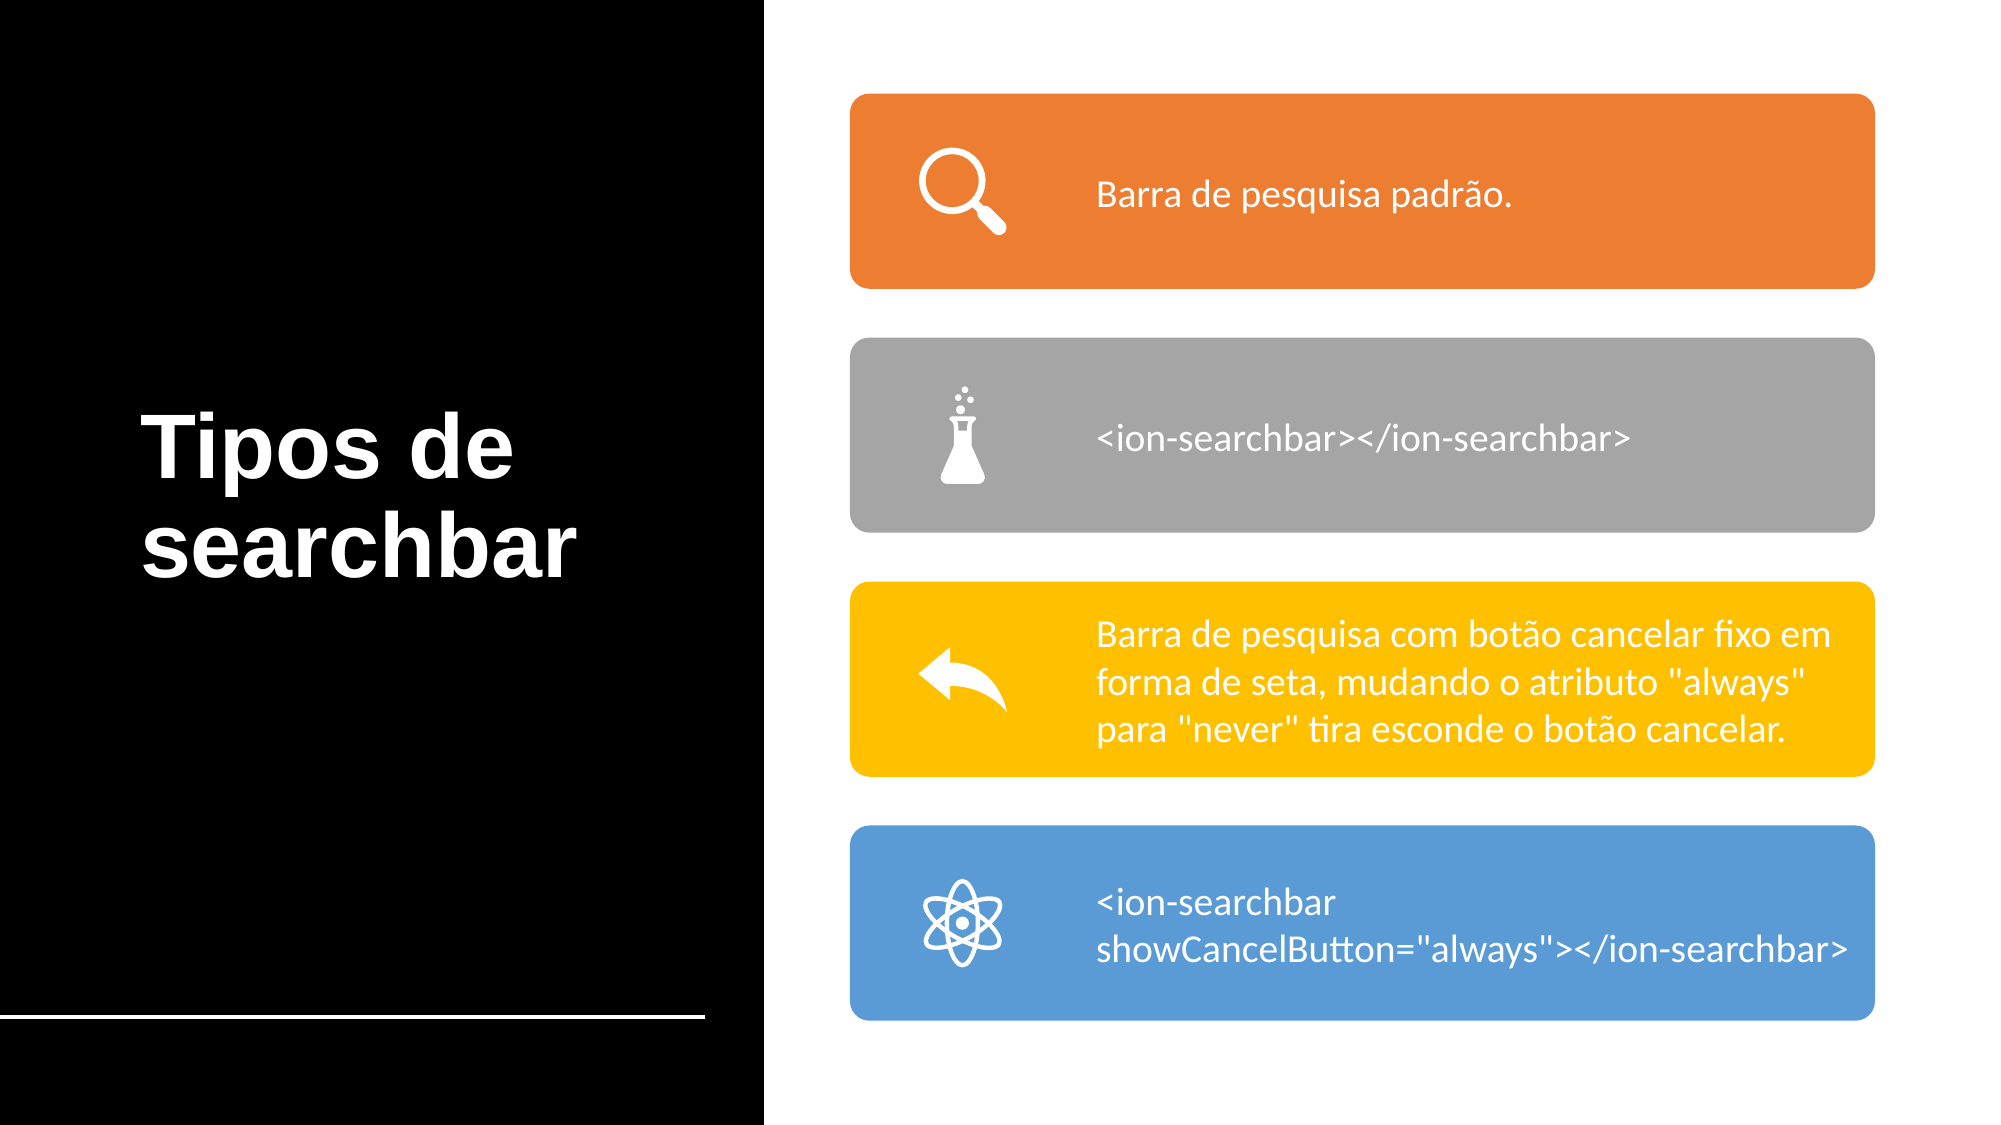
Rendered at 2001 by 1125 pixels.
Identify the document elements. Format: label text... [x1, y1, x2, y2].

text_box [849, 825, 1075, 1021]
text_box [0, 0, 764, 1125]
text_box Barra de pesquisa com botão cancelar fixo em forma de seta, mudando o atributo "always" para "never" tira esconde o botão cancelar. [1075, 581, 1876, 777]
text_box Barra de pesquisa padrão. [1075, 93, 1876, 289]
title Tipos de searchbar [125, 91, 711, 905]
text_box [849, 337, 1075, 533]
text_box [849, 93, 1075, 289]
text_box [849, 581, 1075, 777]
text_box <ion-searchbar showCancelButton="always"></ion-searchbar> [1075, 825, 1876, 1021]
text_box <ion-searchbar></ion-searchbar> [1075, 337, 1876, 533]
